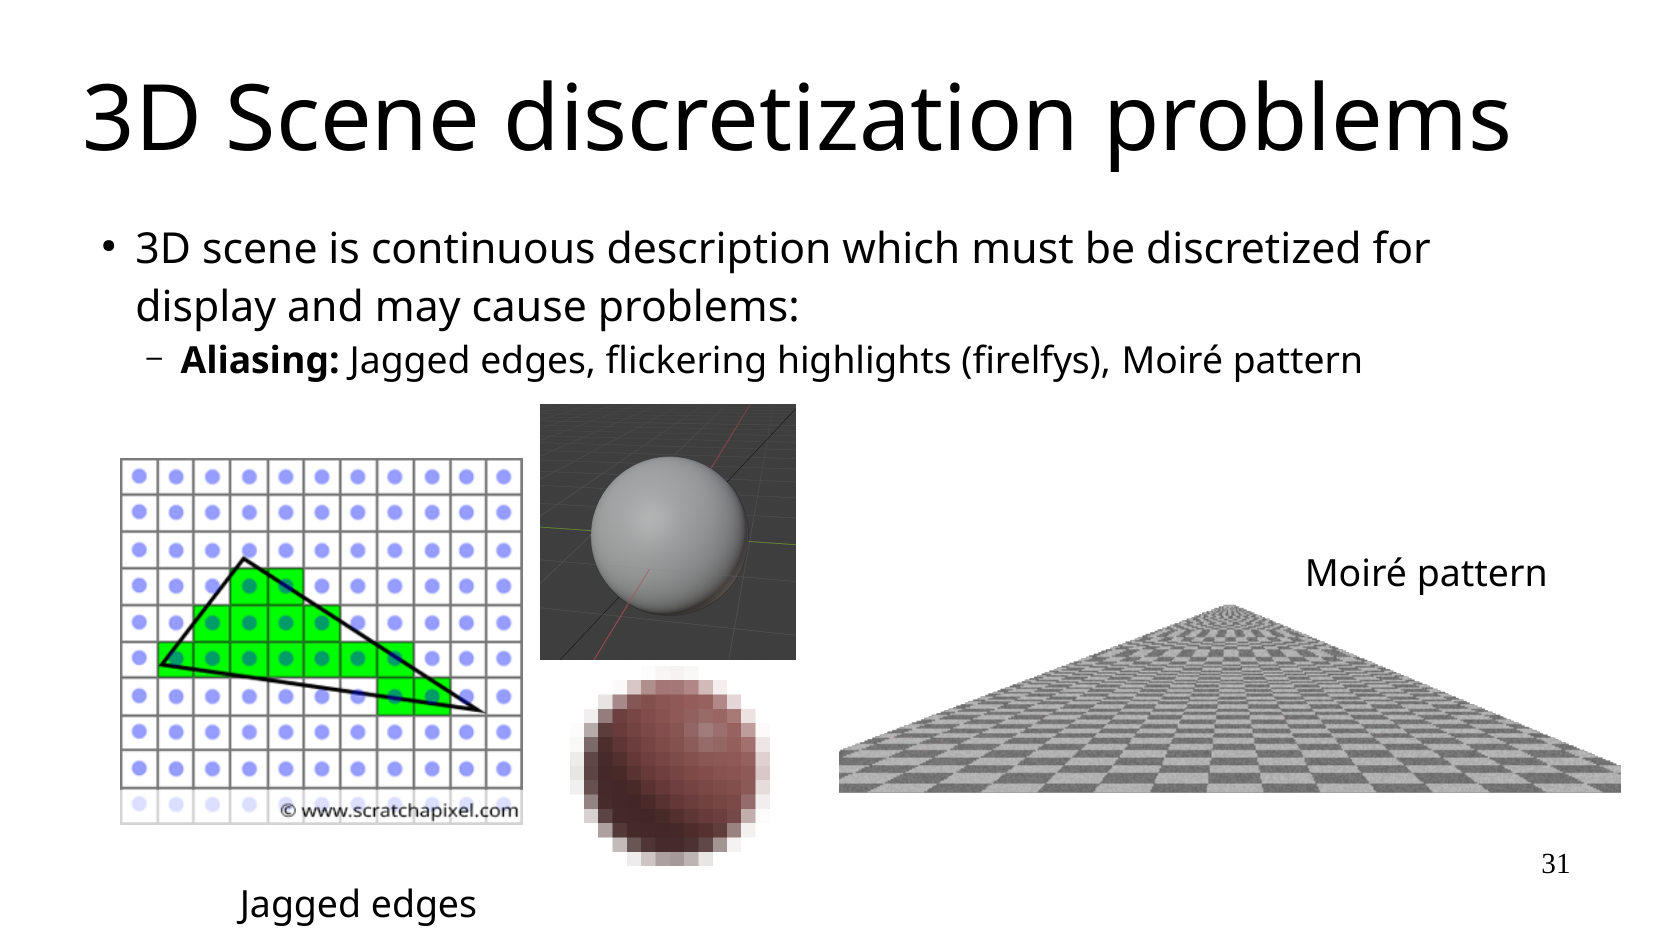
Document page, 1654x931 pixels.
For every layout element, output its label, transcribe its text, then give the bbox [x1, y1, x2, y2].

title 3D Scene discretization problems [82, 37, 1571, 193]
picture [540, 404, 811, 893]
text_box Jagged edges [225, 870, 541, 931]
picture [839, 314, 1621, 931]
picture [120, 458, 523, 826]
text_box Moiré pattern [1290, 538, 1606, 601]
list 3D scene is continuous description which must be discretized for display and may cause problems: Aliasing: Jagged edges, flickering highlights (firelfys), Moiré pattern [90, 217, 1579, 391]
